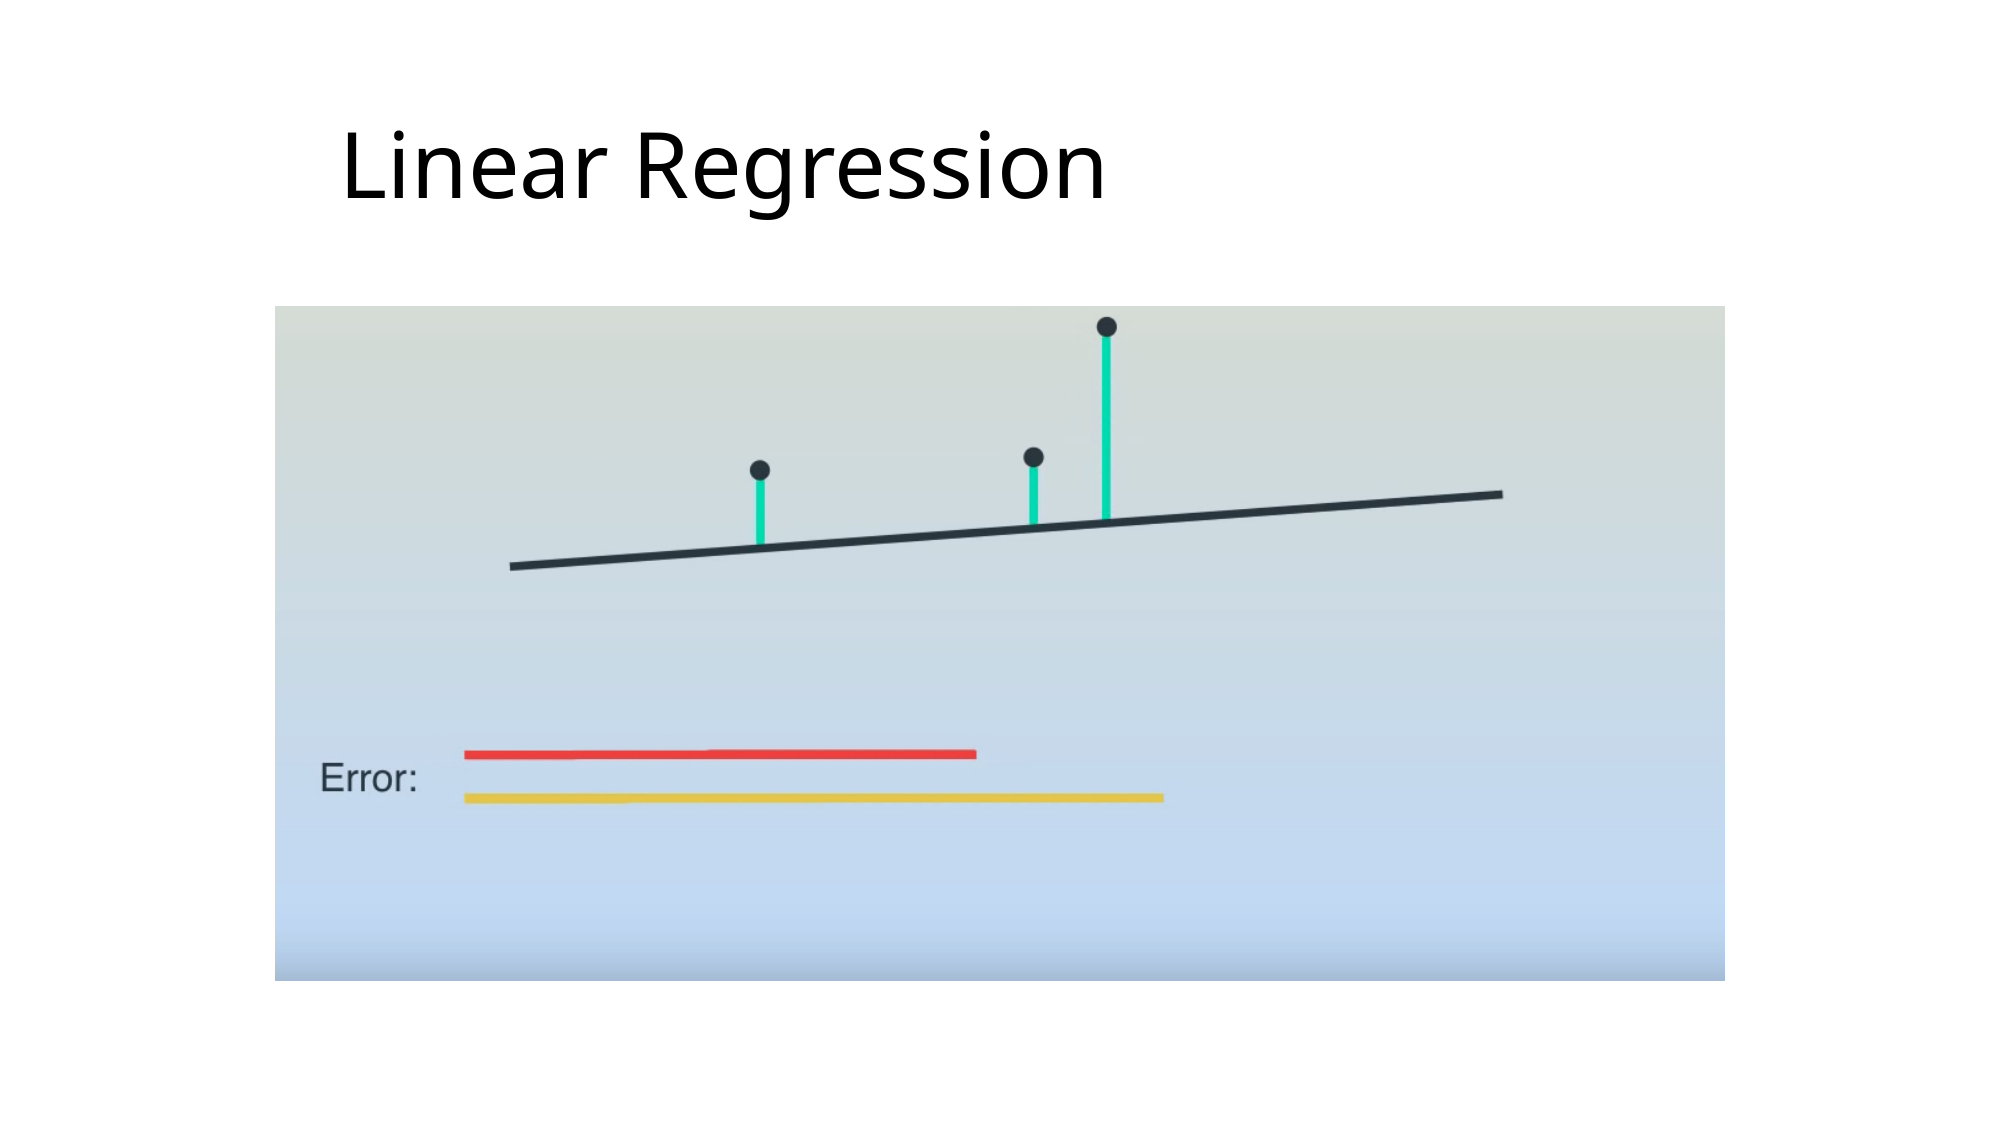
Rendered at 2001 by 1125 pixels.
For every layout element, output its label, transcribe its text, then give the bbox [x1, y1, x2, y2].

picture [275, 306, 1725, 981]
title Linear Regression [324, 87, 1675, 250]
